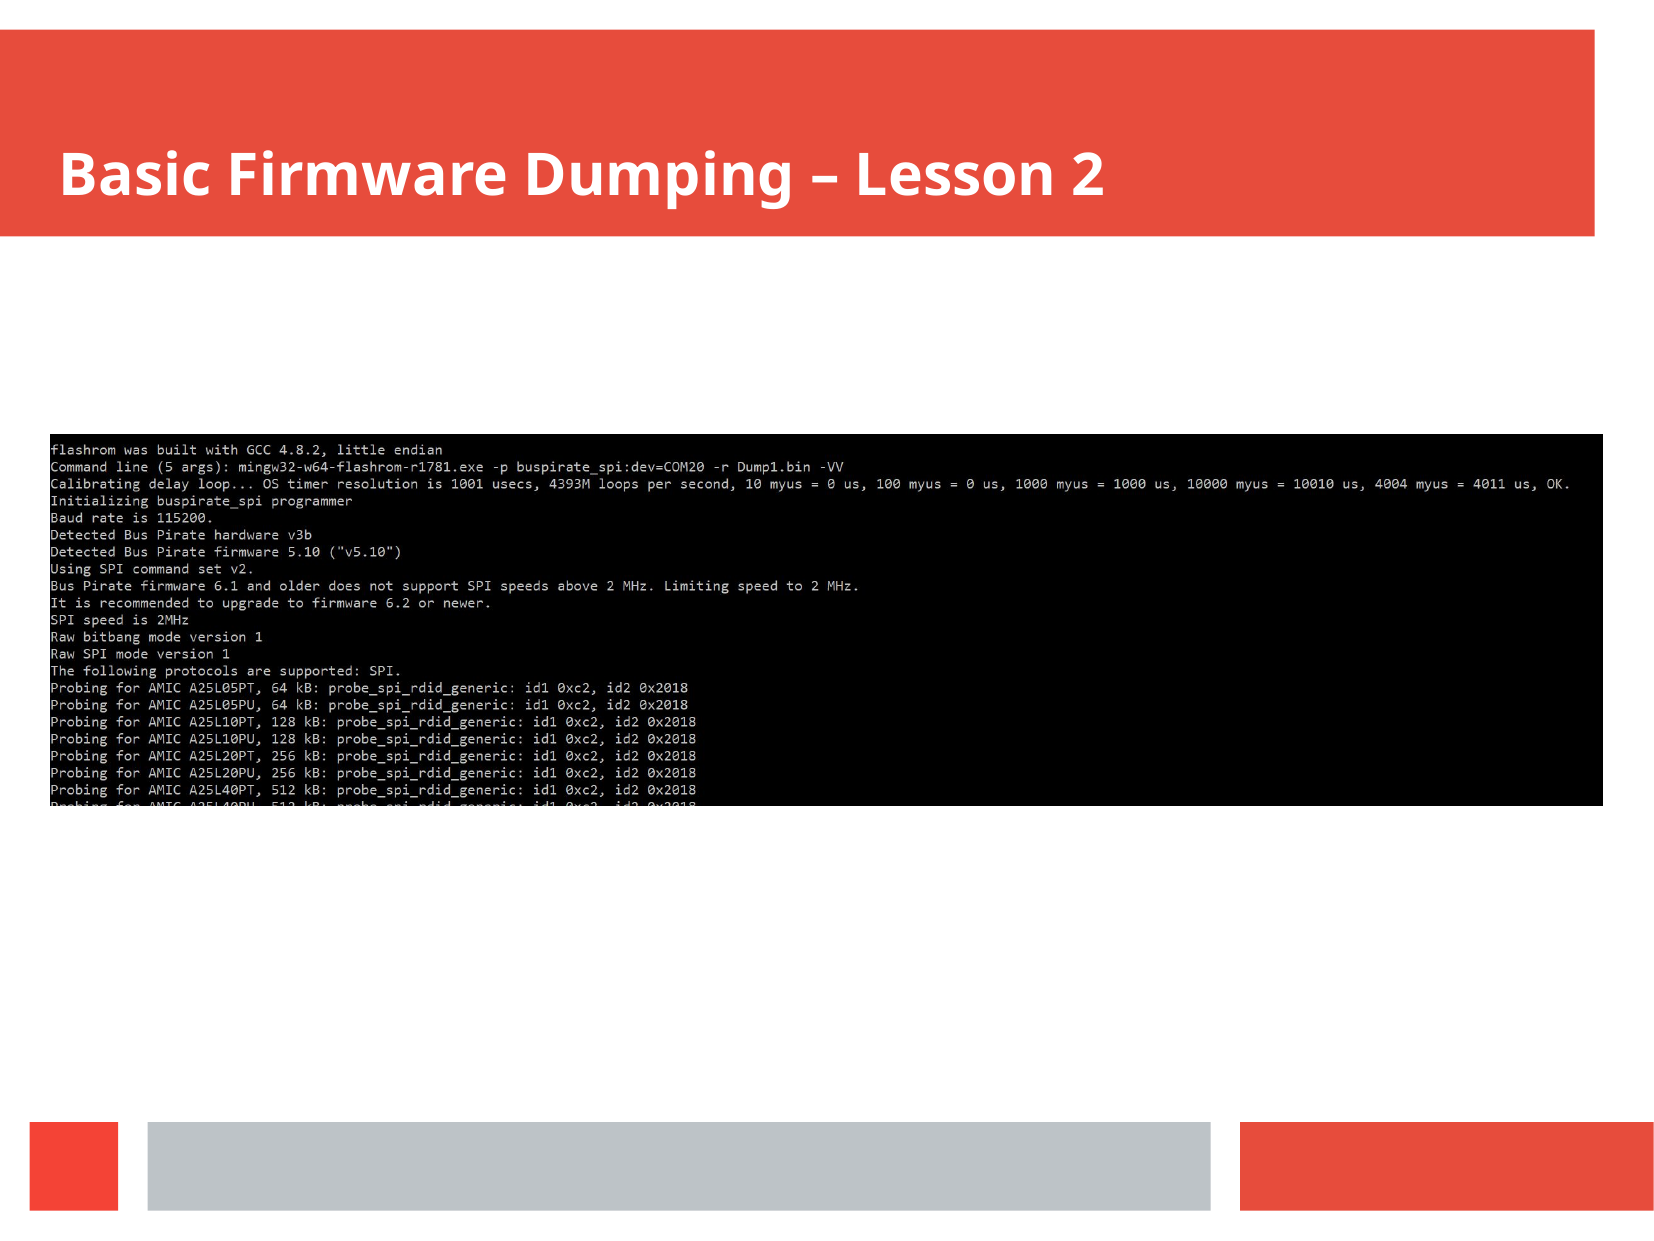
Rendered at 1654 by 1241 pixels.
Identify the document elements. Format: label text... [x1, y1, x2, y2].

text_box Basic Firmware Dumping – Lesson 2 [59, 59, 1595, 207]
picture [50, 434, 1603, 806]
